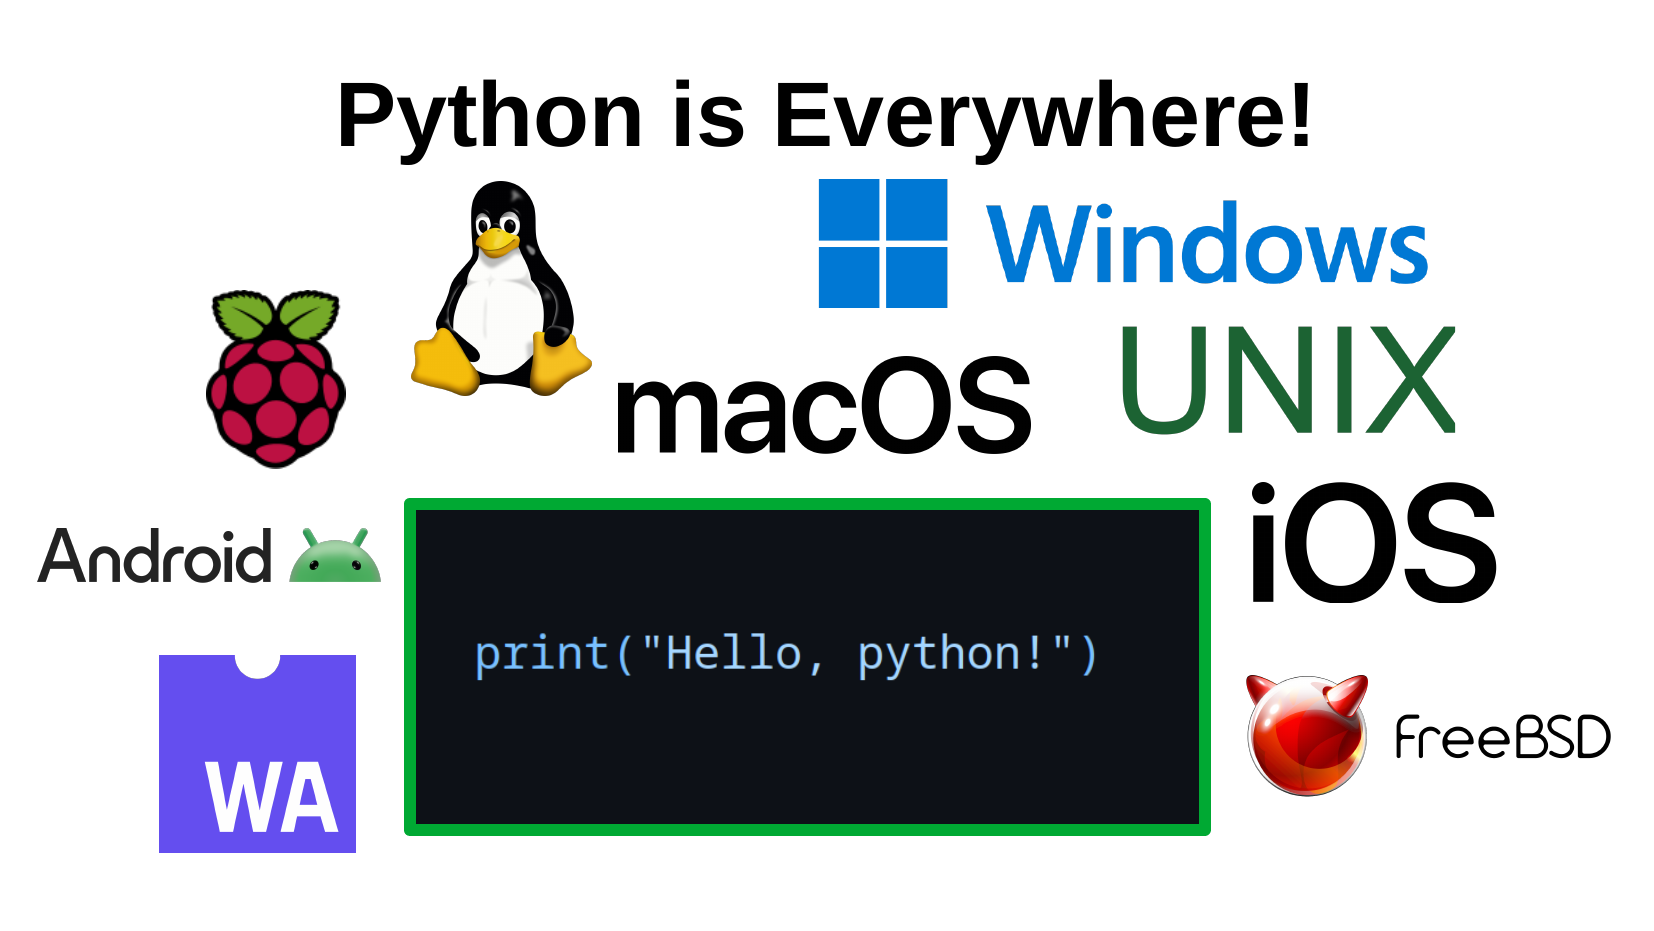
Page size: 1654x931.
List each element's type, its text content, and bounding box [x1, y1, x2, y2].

picture [618, 356, 1031, 454]
picture [818, 179, 1442, 308]
picture [411, 181, 592, 396]
picture [206, 290, 346, 469]
picture [1120, 326, 1456, 438]
picture [159, 655, 356, 853]
picture [37, 528, 381, 583]
title Python is Everywhere! [82, 37, 1571, 193]
picture [1252, 482, 1497, 603]
picture [1225, 647, 1641, 815]
picture [415, 509, 1199, 824]
